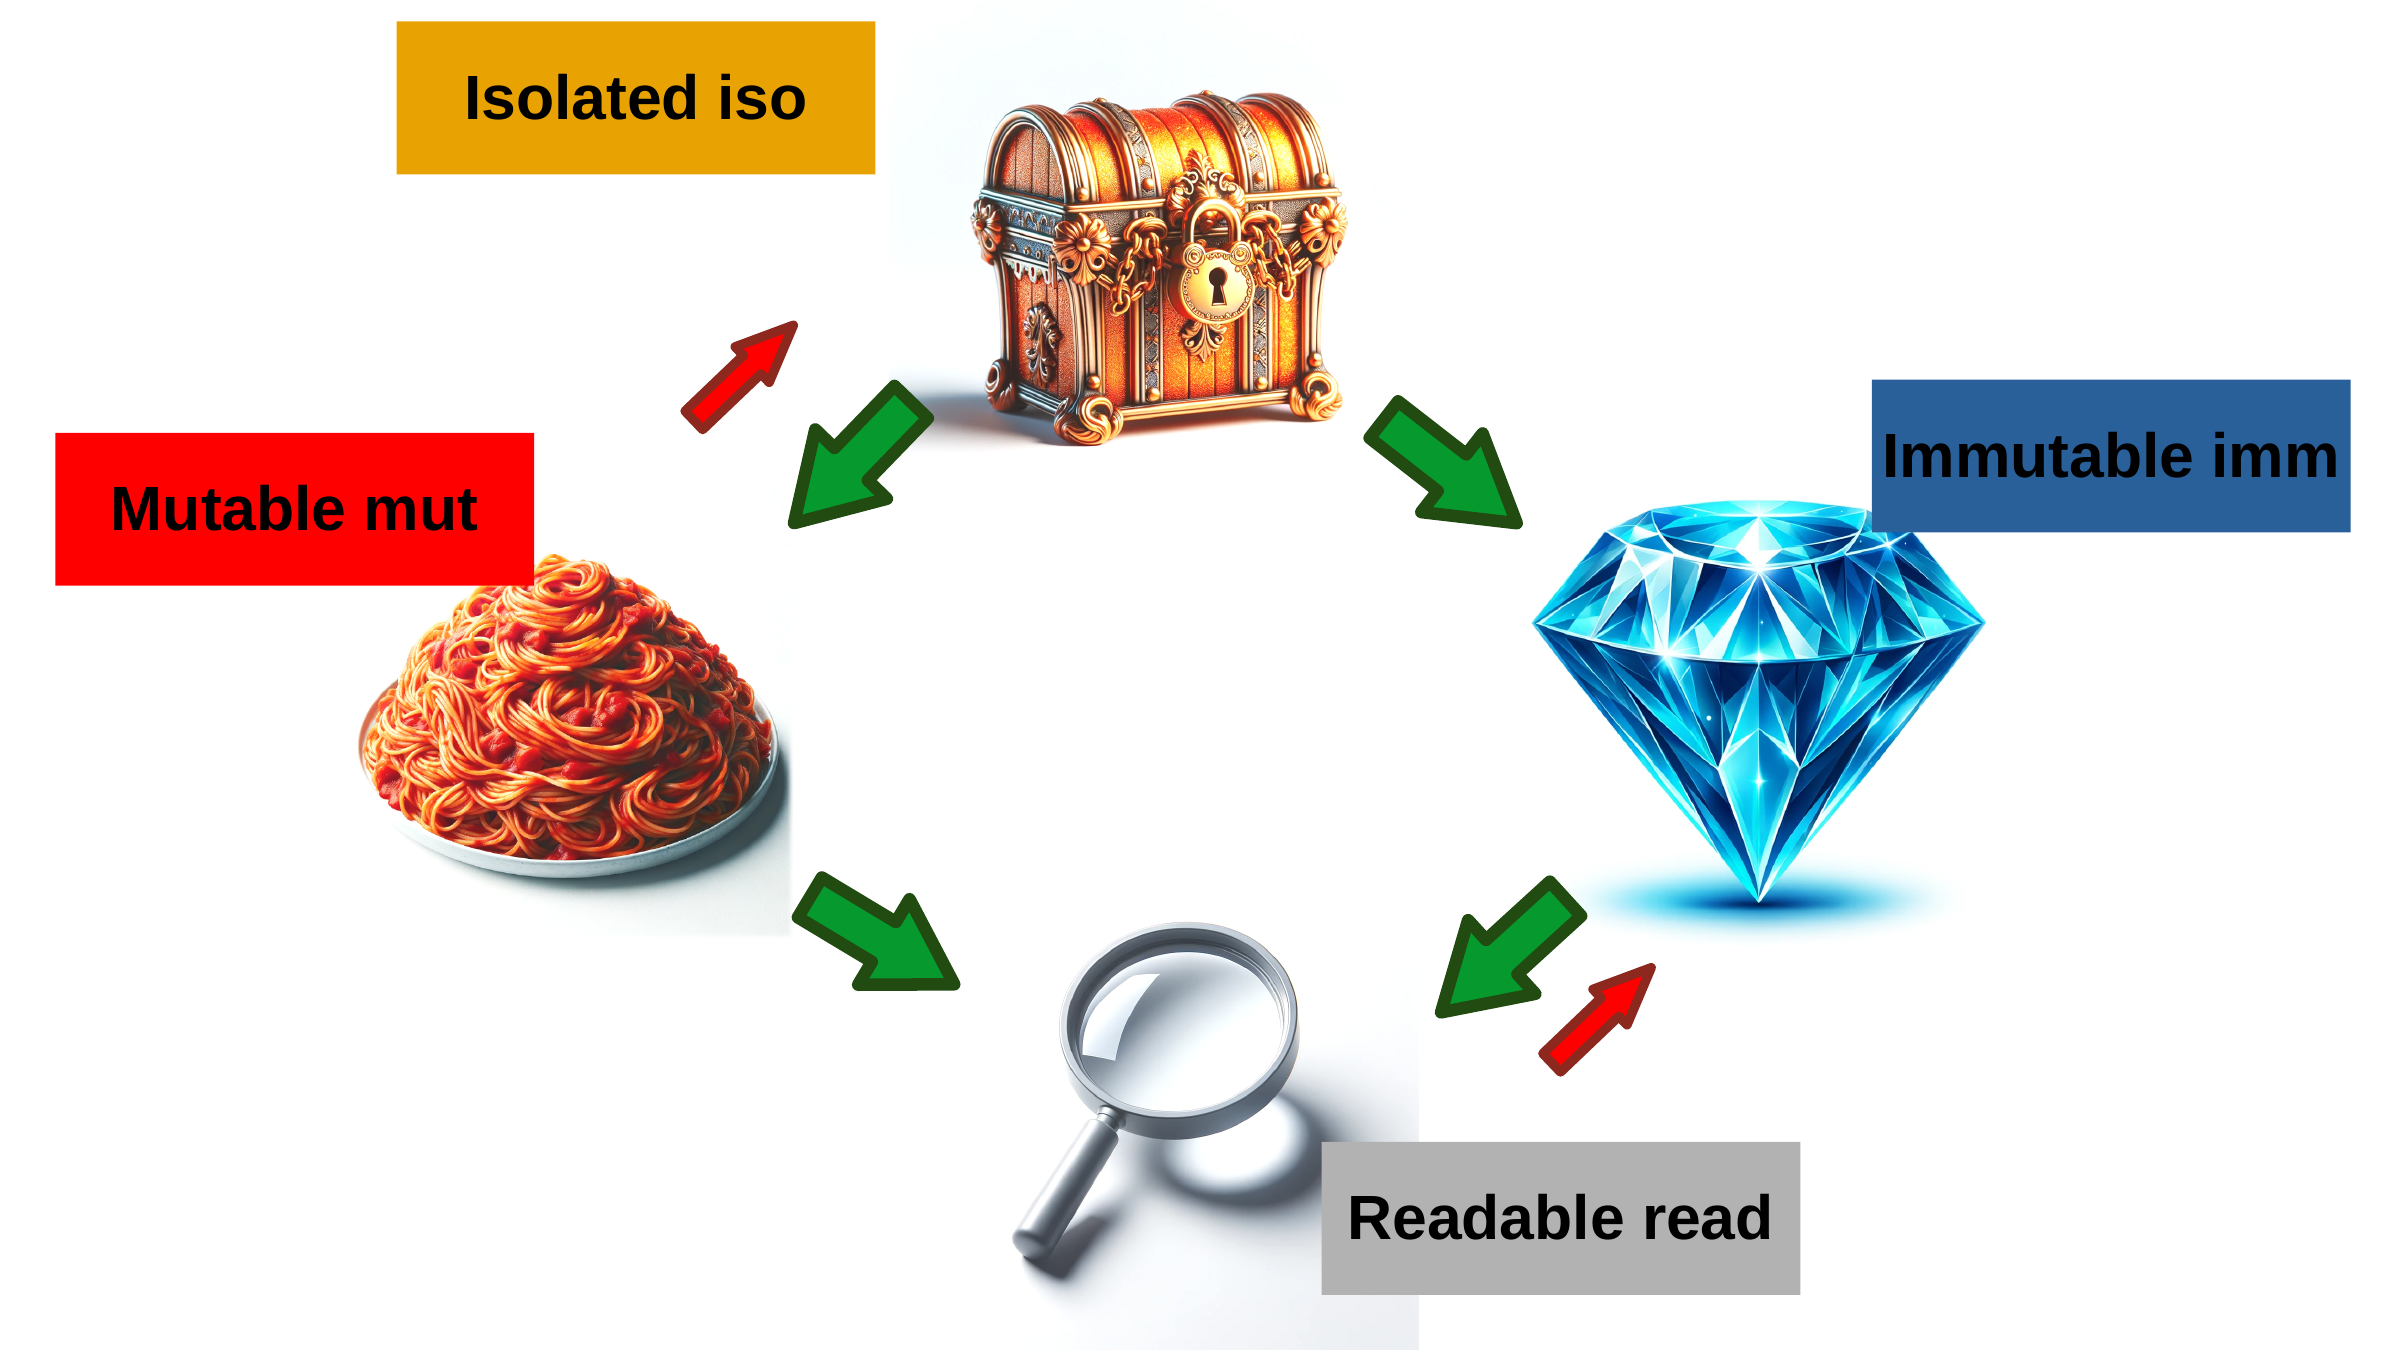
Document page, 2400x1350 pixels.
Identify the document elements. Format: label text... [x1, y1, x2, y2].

text_box [1441, 881, 1582, 1013]
picture [1476, 429, 2033, 986]
text_box Immutable imm [1871, 379, 2351, 533]
text_box [685, 325, 794, 430]
text_box [1369, 401, 1517, 524]
text_box [793, 385, 928, 524]
picture [889, 0, 1426, 514]
picture [337, 483, 794, 939]
text_box Isolated iso [396, 21, 876, 175]
text_box Readable read [1321, 1141, 1801, 1295]
text_box Mutable mut [55, 432, 535, 586]
picture [898, 835, 1419, 1350]
text_box [797, 877, 955, 985]
text_box [1542, 967, 1652, 1073]
